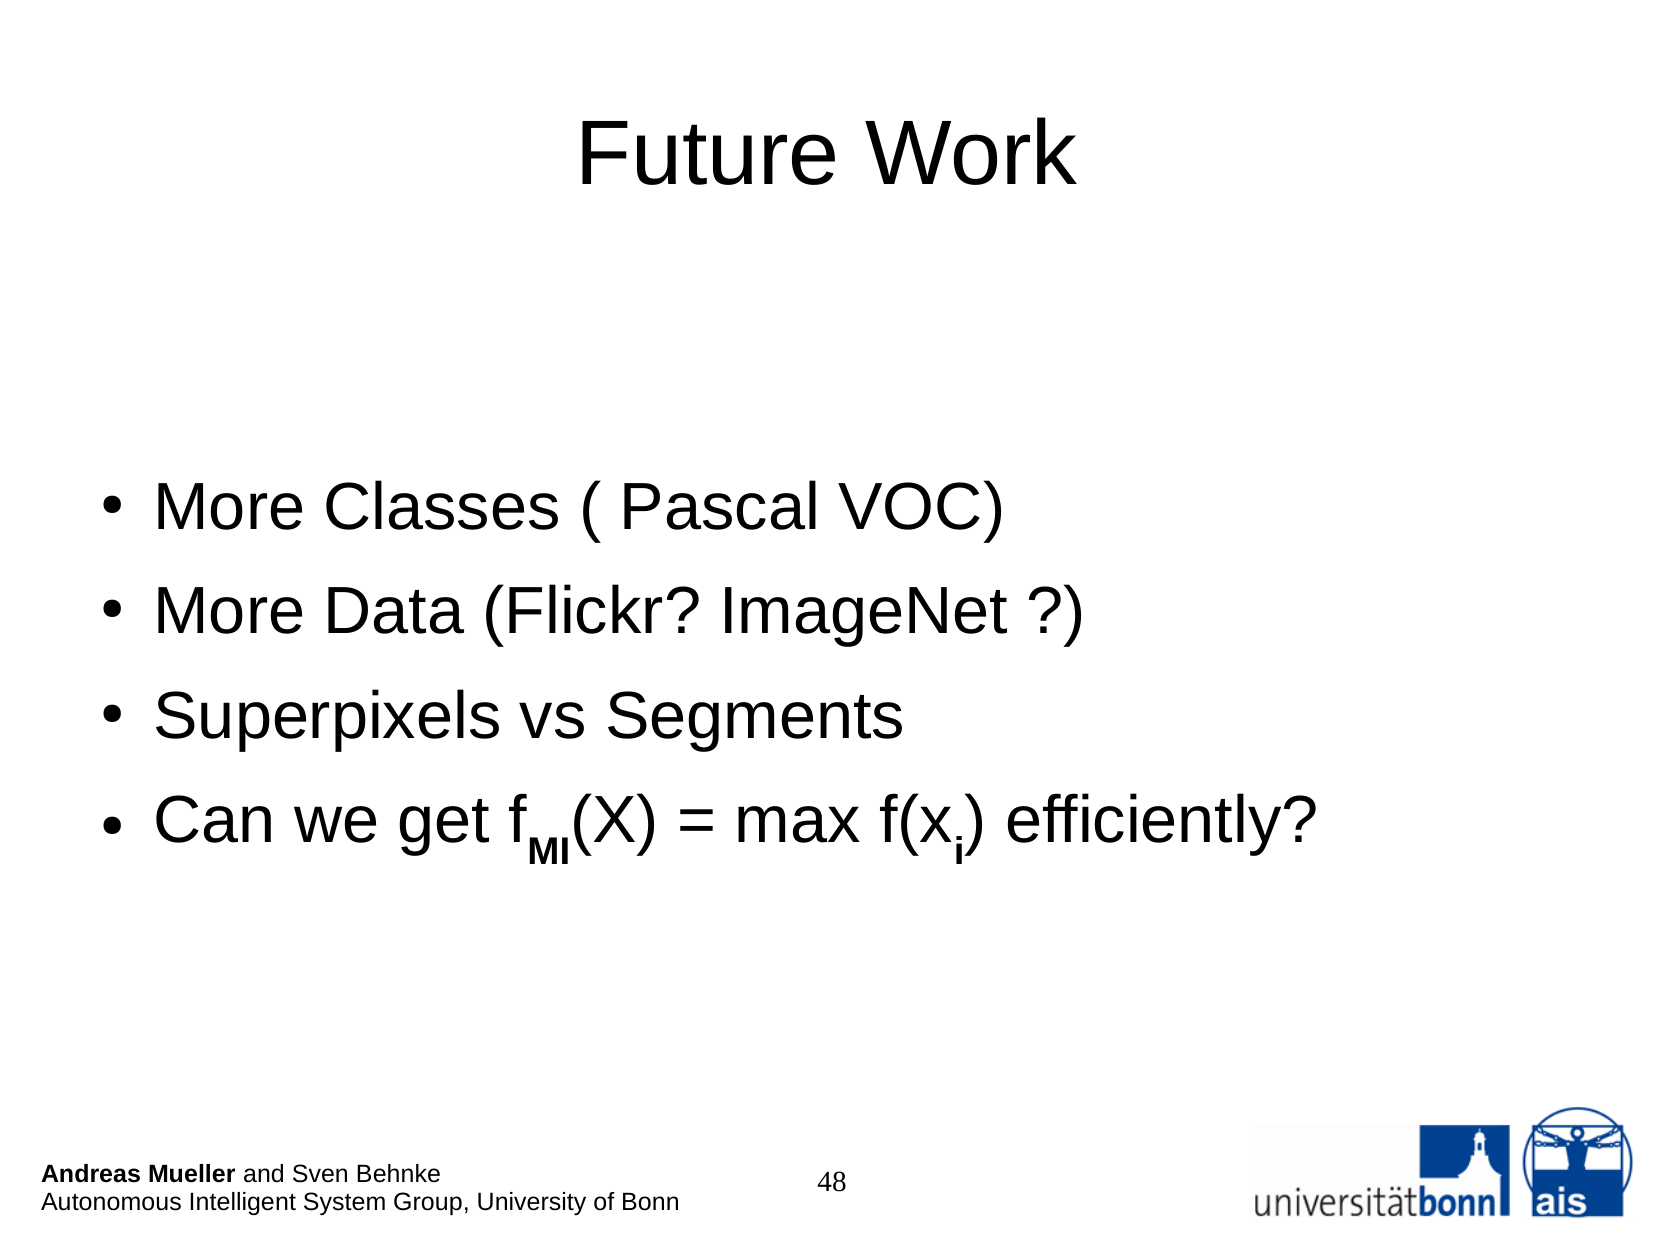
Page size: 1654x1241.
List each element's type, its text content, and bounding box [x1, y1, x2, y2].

picture [1255, 1106, 1635, 1220]
title Future Work [82, 49, 1571, 257]
list More Classes ( Pascal VOC) More Data (Flickr? ImageNet ?) Superpixels vs Segments Can we get fMI(X) = max f(xi) efficiently? [82, 290, 1571, 1109]
